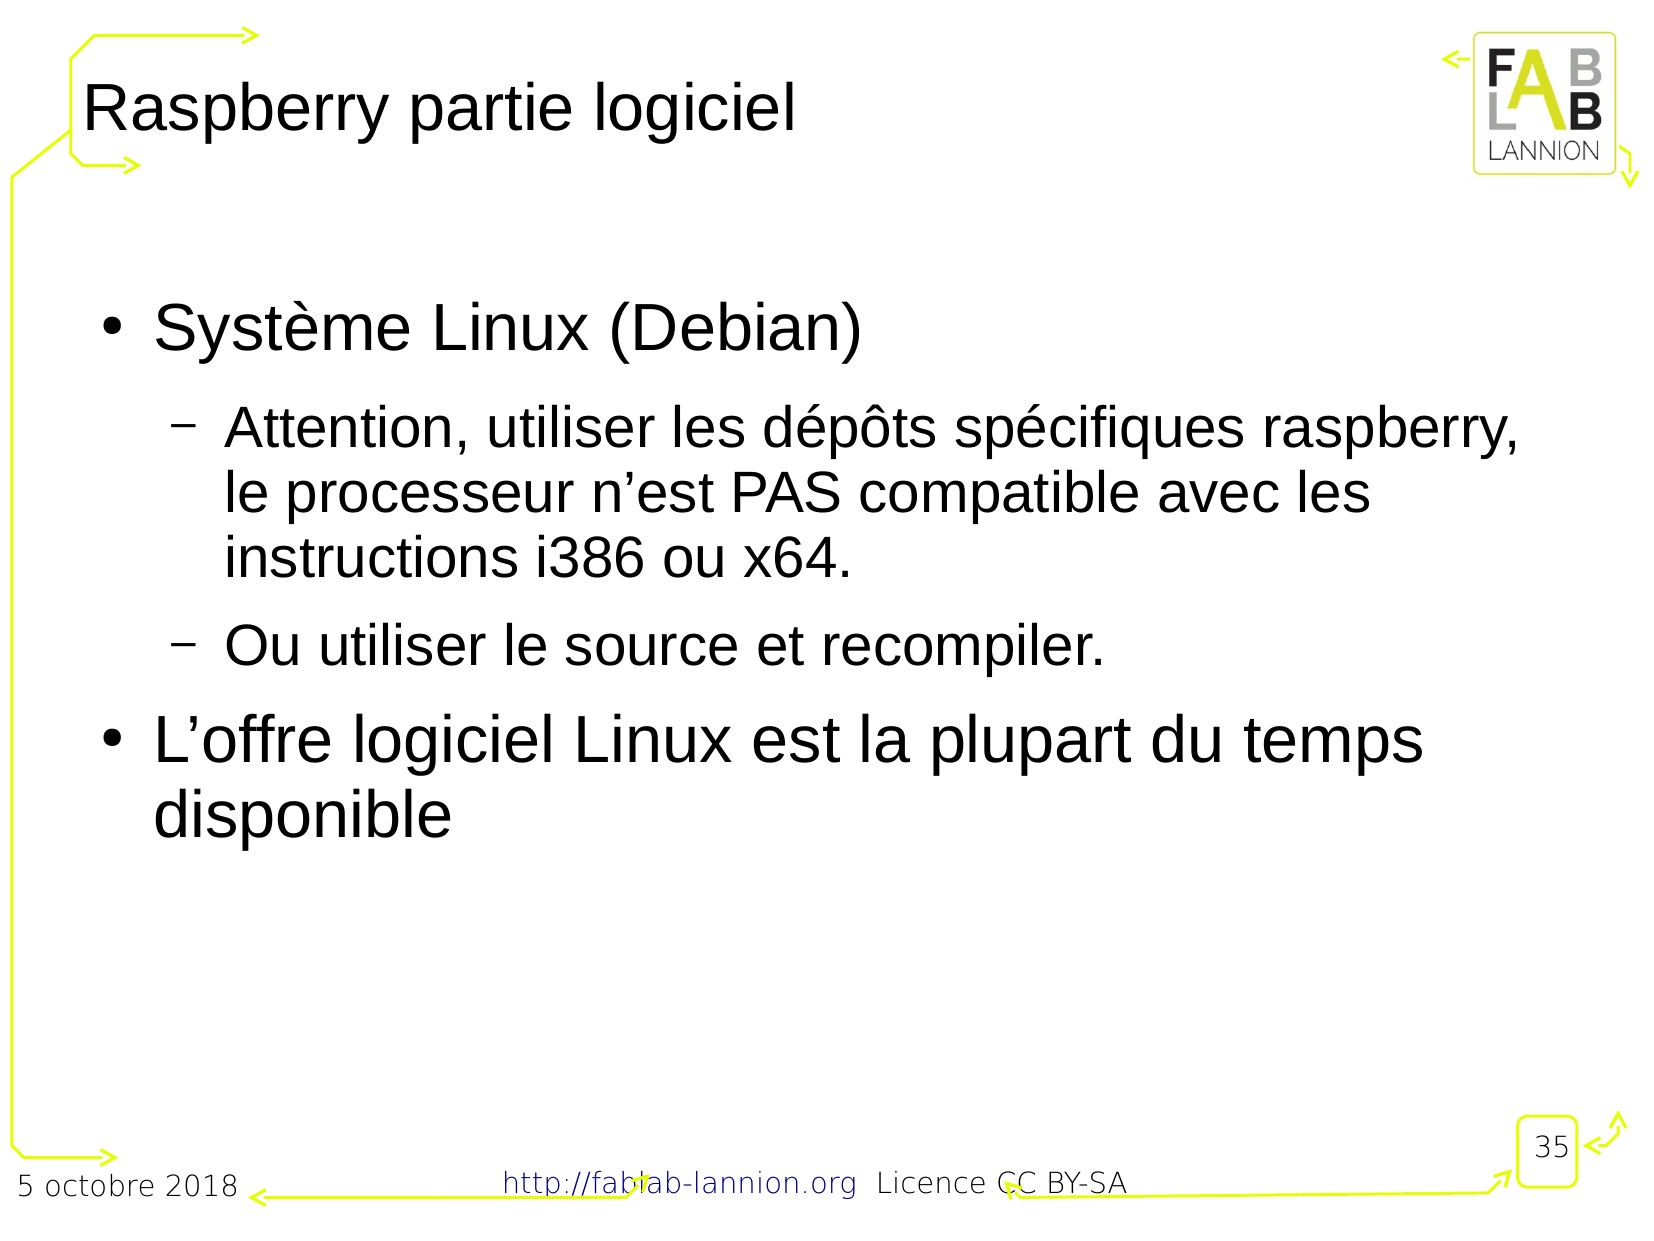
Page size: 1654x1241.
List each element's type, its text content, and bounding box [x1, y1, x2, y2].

list Système Linux (Debian) Attention, utiliser les dépôts spécifiques raspberry, le processeur n’est PAS compatible avec les instructions i386 ou x64. Ou utiliser le source et recompiler. L’offre logiciel Linux est la plupart du temps disponible [82, 290, 1571, 1010]
picture [1470, 29, 1619, 178]
title Raspberry partie logiciel [82, 49, 1441, 166]
